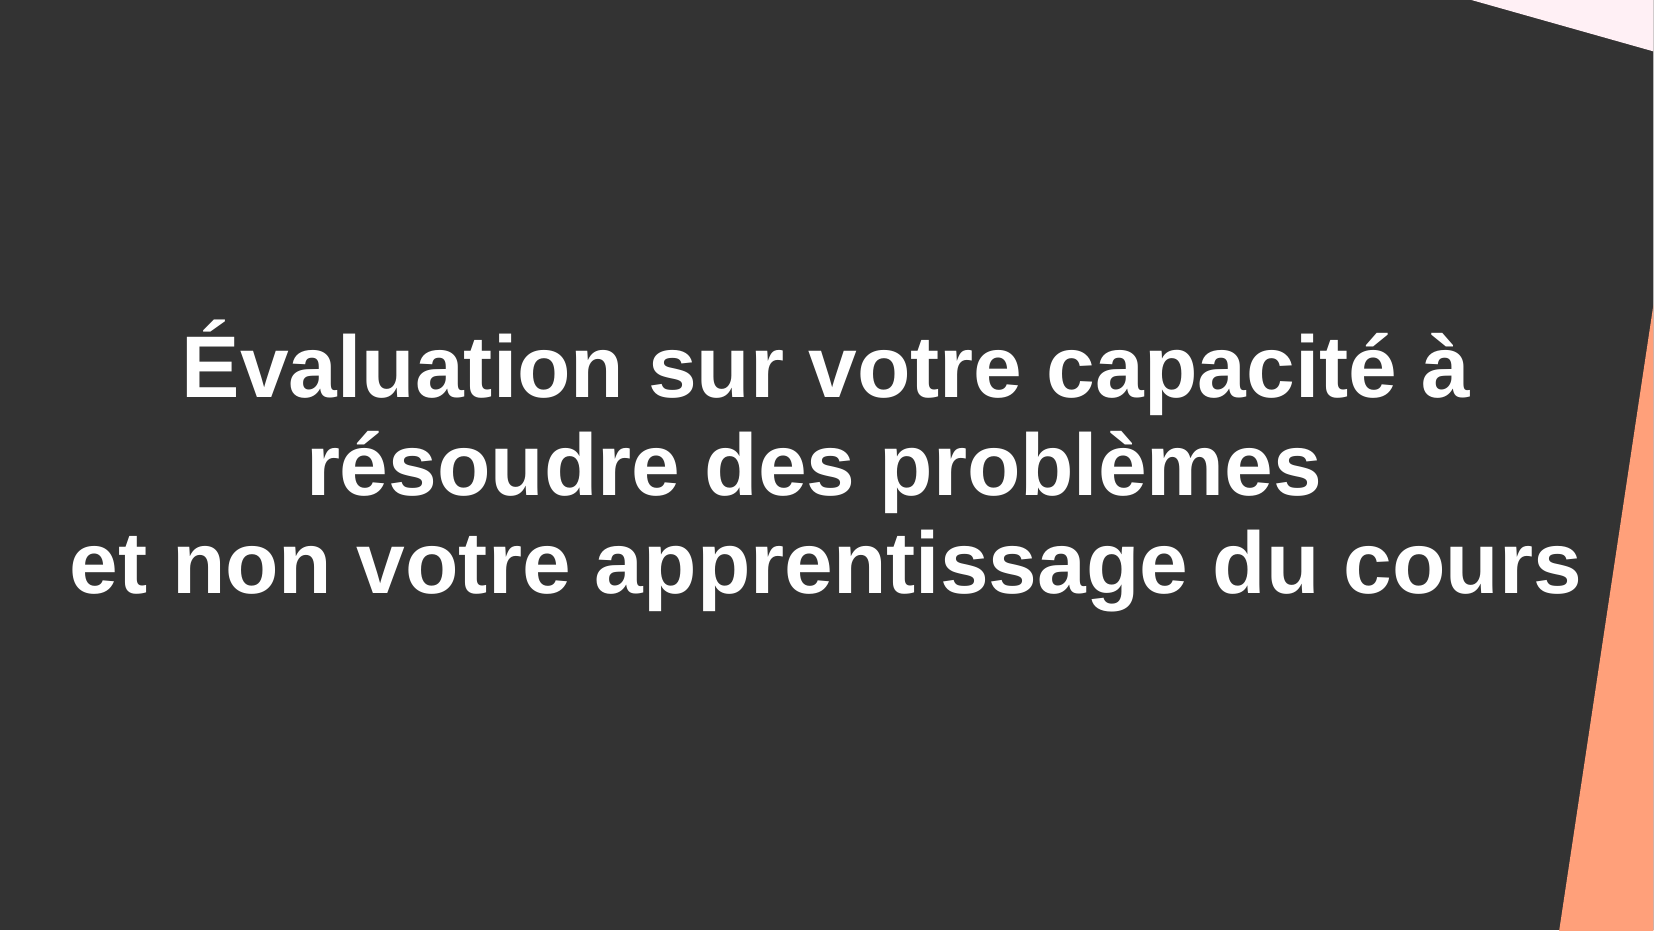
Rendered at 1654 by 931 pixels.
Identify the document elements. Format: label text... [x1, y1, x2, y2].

text_box [1471, 0, 1654, 52]
title Évaluation sur votre capacité à résoudre des problèmes et non votre apprentissage du cours [31, 318, 1622, 649]
text_box [1559, 300, 1654, 931]
